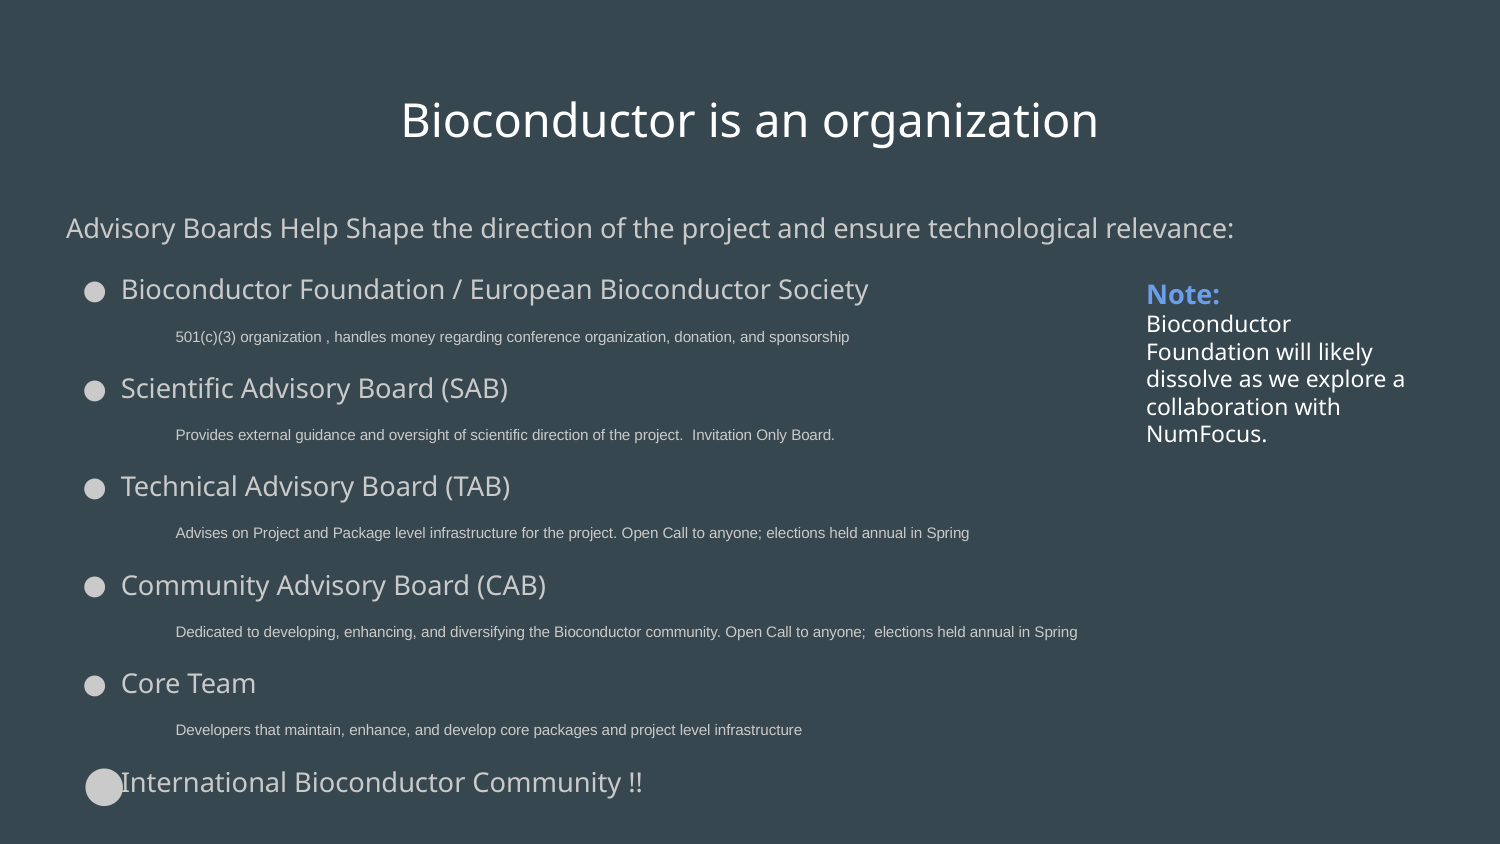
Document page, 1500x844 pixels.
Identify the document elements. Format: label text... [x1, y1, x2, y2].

list Advisory Boards Help Shape the direction of the project and ensure technological relevance: Bioconductor Foundation / European Bioconductor Society 501(c)(3) organization , handles money regarding conference organization, donation, and sponsorship Scientific Advisory Board (SAB) Provides external guidance and oversight of scientific direction of the project. Invitation Only Board. Technical Advisory Board (TAB) Advises on Project and Package level infrastructure for the project. Open Call to anyone; elections held annual in Spring Community Advisory Board (CAB) Dedicated to developing, enhancing, and diversifying the Bioconductor community. Open Call to anyone; elections held annual in Spring Core Team Developers that maintain, enhance, and develop core packages and project level infrastructure International Bioconductor Community !! [51, 189, 1449, 824]
title Bioconductor is an organization [51, 72, 1449, 167]
text_box Note: Bioconductor Foundation will likely dissolve as we explore a collaboration with NumFocus. [1131, 262, 1434, 463]
